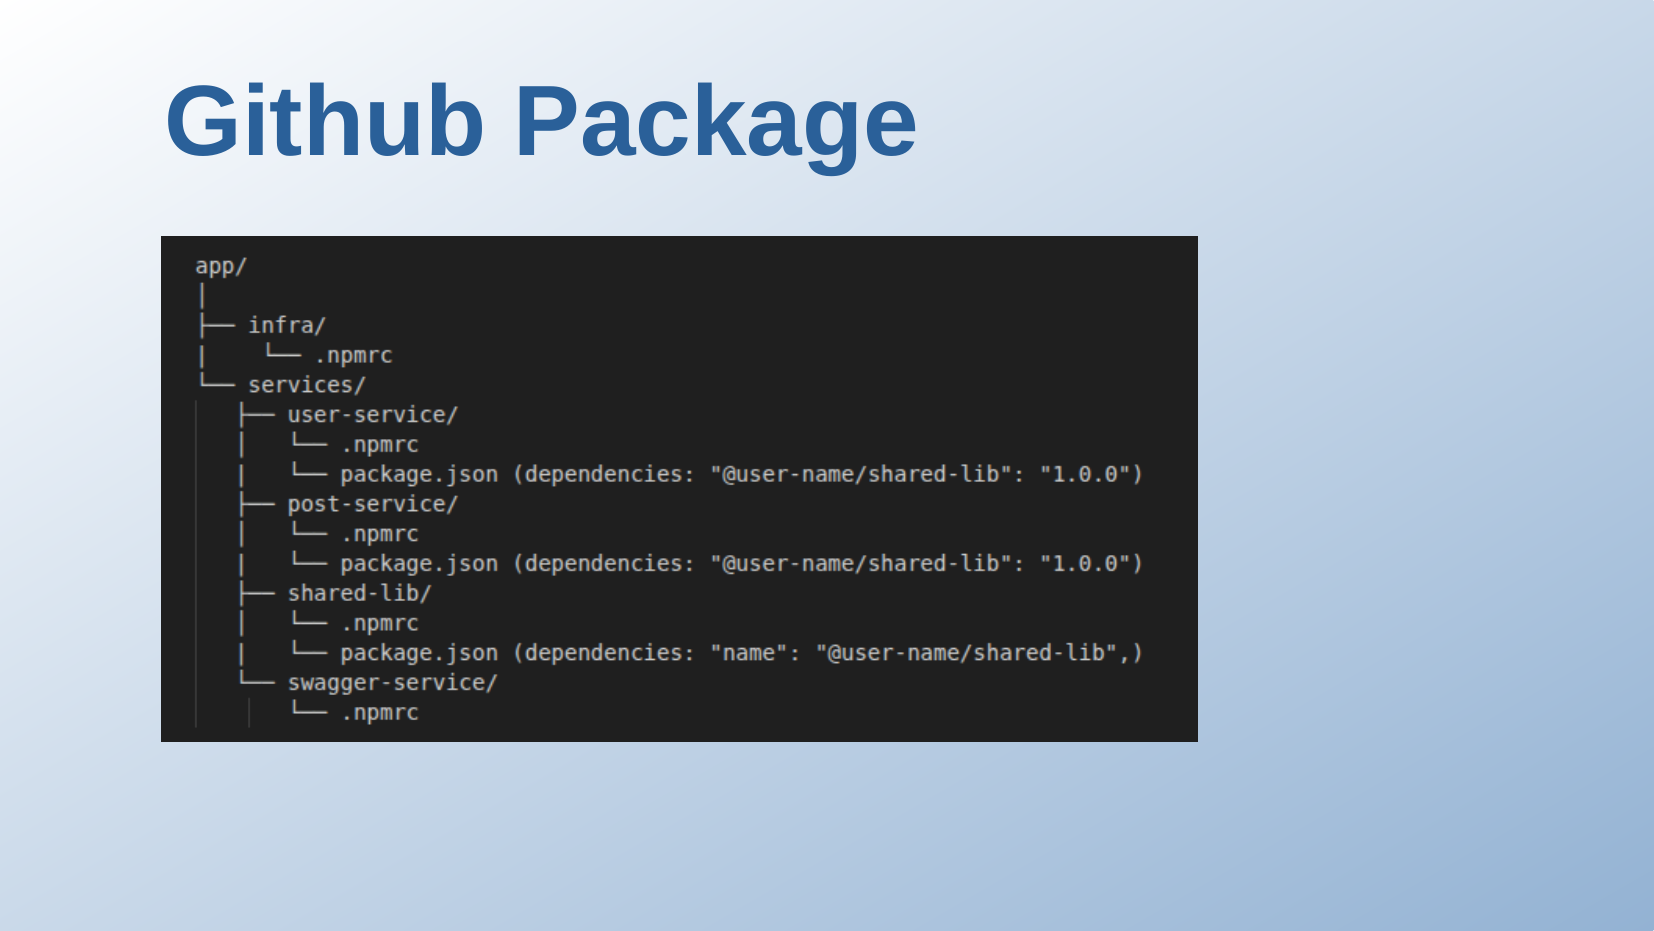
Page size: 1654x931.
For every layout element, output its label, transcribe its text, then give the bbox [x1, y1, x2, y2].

picture [161, 236, 1198, 742]
text_box Github Package [149, 57, 1463, 184]
